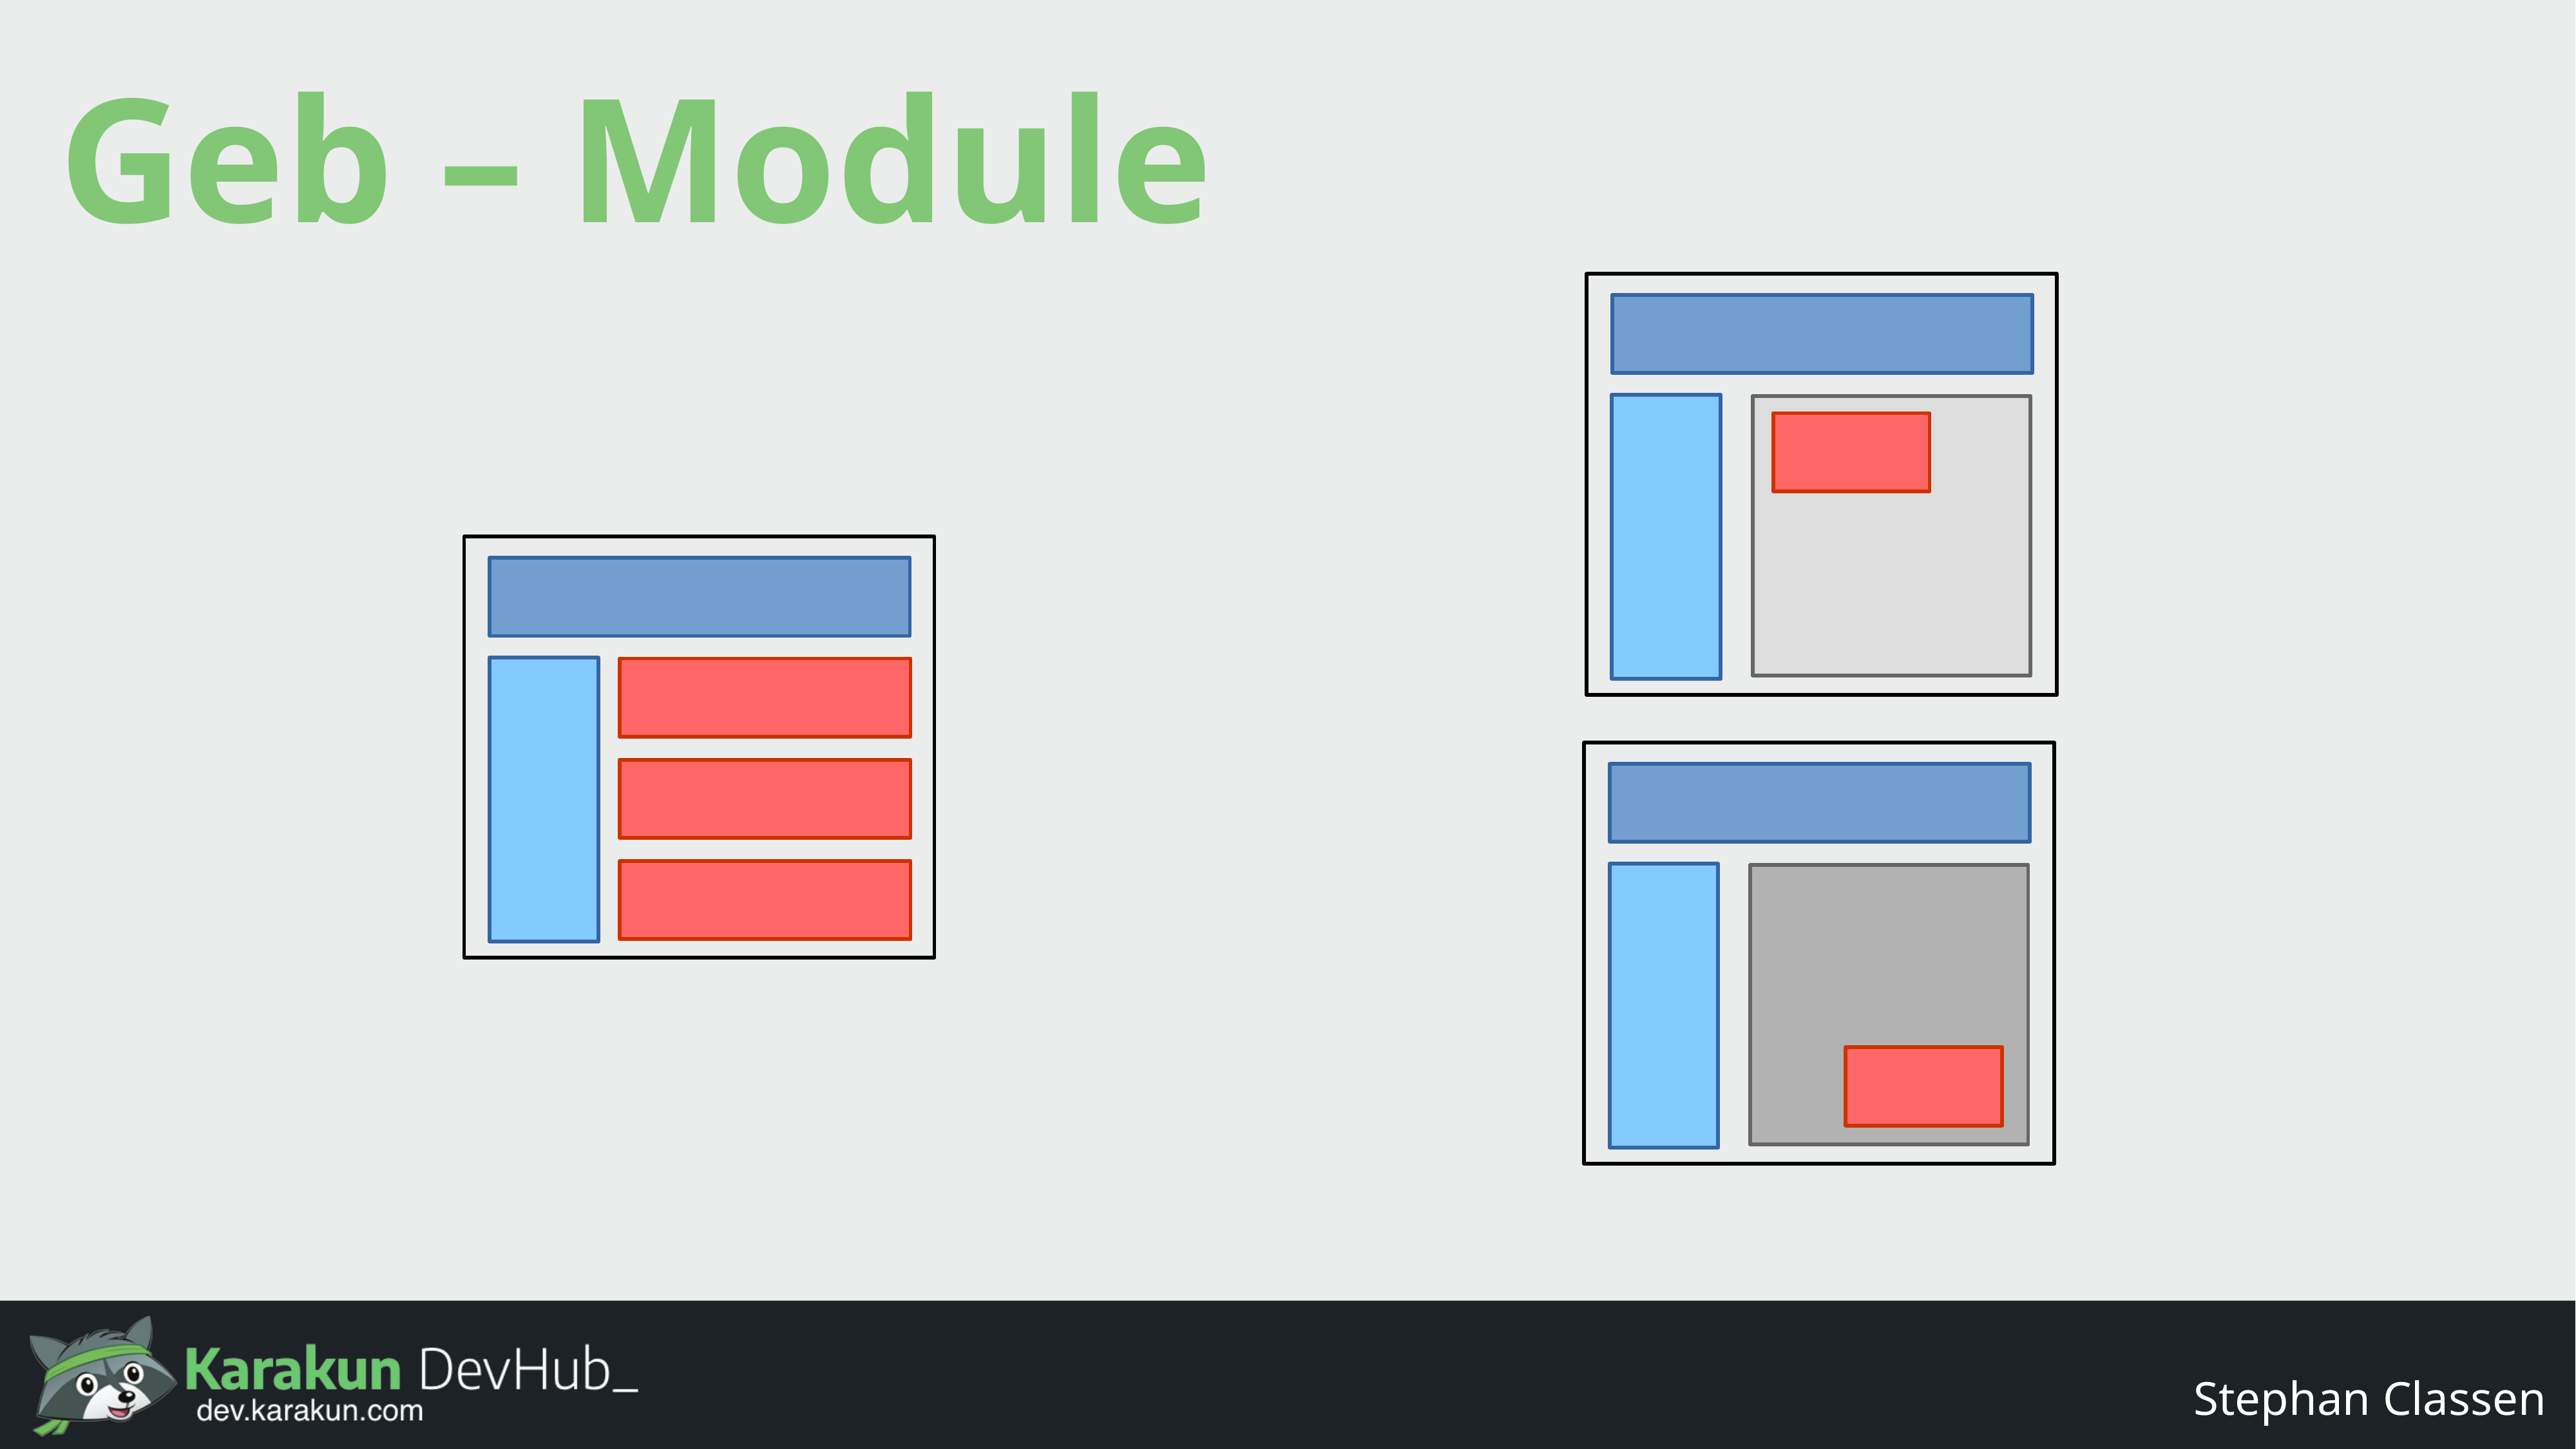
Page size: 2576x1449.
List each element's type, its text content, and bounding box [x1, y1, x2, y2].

text_box [1753, 395, 2031, 676]
text_box [489, 657, 598, 942]
text_box Stephan Classen [1795, 1361, 2557, 1434]
picture [30, 1316, 647, 1437]
text_box [620, 658, 911, 737]
text_box [1609, 863, 1719, 1148]
text_box Geb – Module [49, 34, 2523, 259]
text_box [620, 759, 911, 838]
text_box [1750, 864, 2028, 1145]
text_box [0, 1300, 2575, 1449]
text_box [490, 558, 910, 636]
text_box [1610, 763, 2030, 842]
text_box [1612, 294, 2032, 374]
text_box [620, 861, 911, 940]
text_box [1612, 394, 1721, 679]
